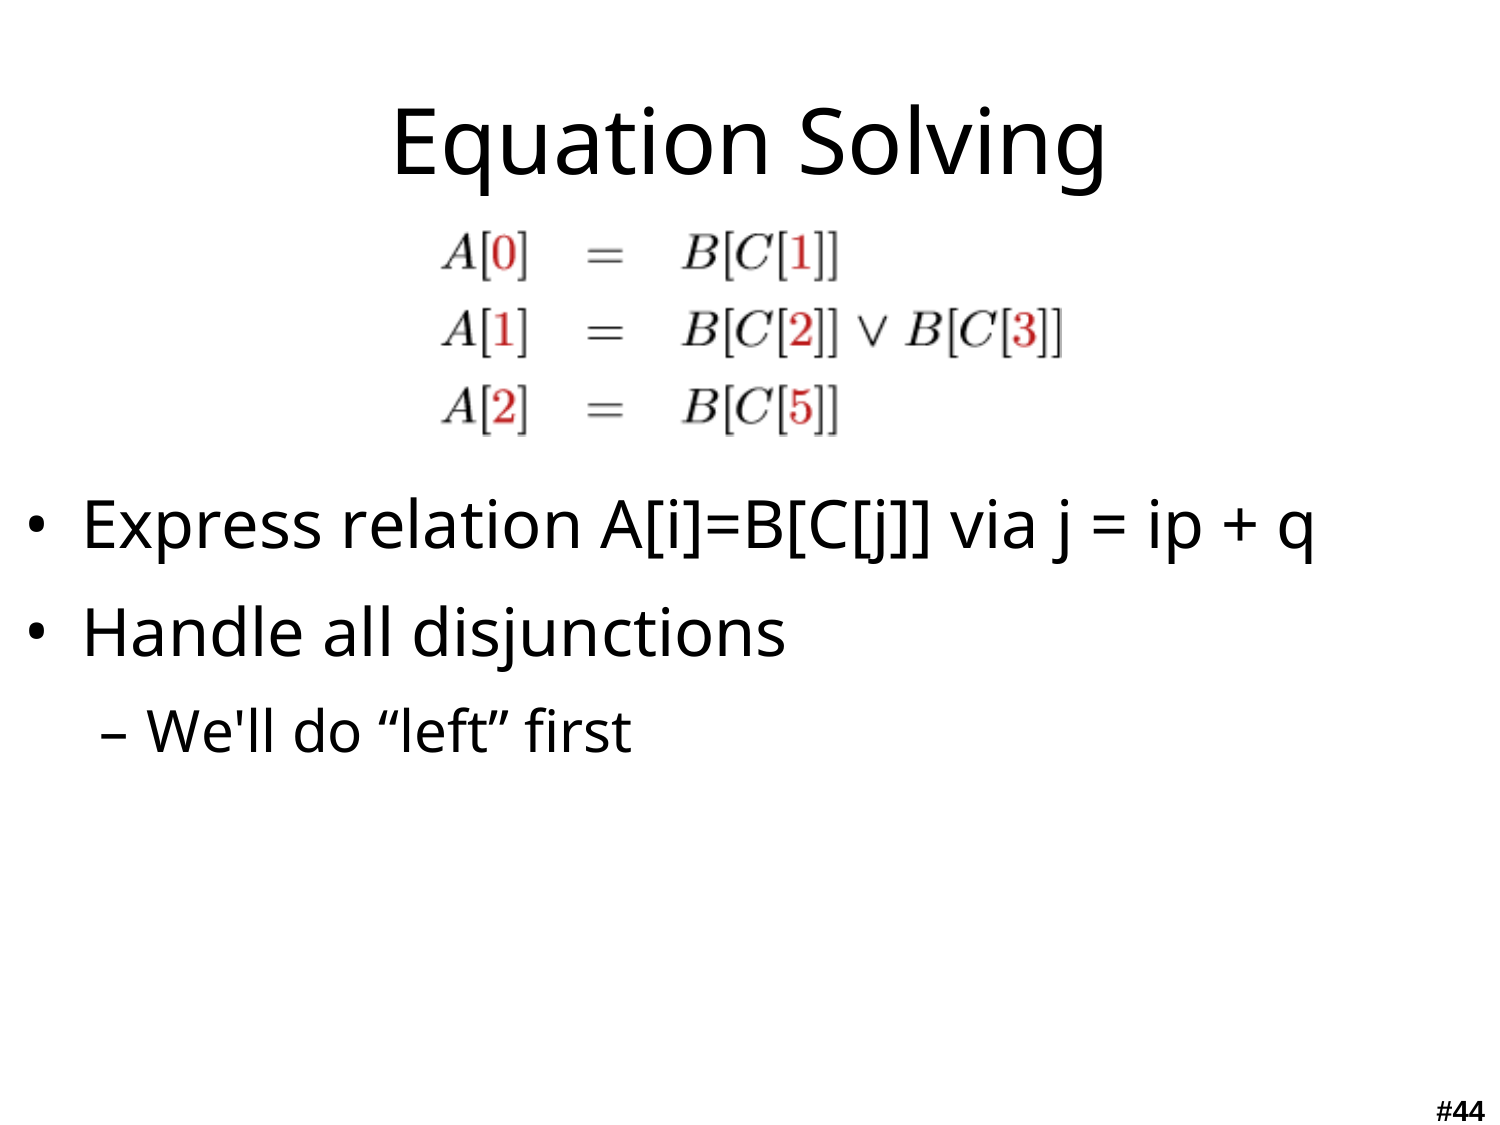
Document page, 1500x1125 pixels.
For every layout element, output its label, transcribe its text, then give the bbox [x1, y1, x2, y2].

list Express relation A[i]=B[C[j]] via j = ip + q Handle all disjunctions We'll do “left” first [24, 262, 1476, 1101]
title Equation Solving [24, 45, 1476, 233]
picture [440, 230, 1062, 437]
